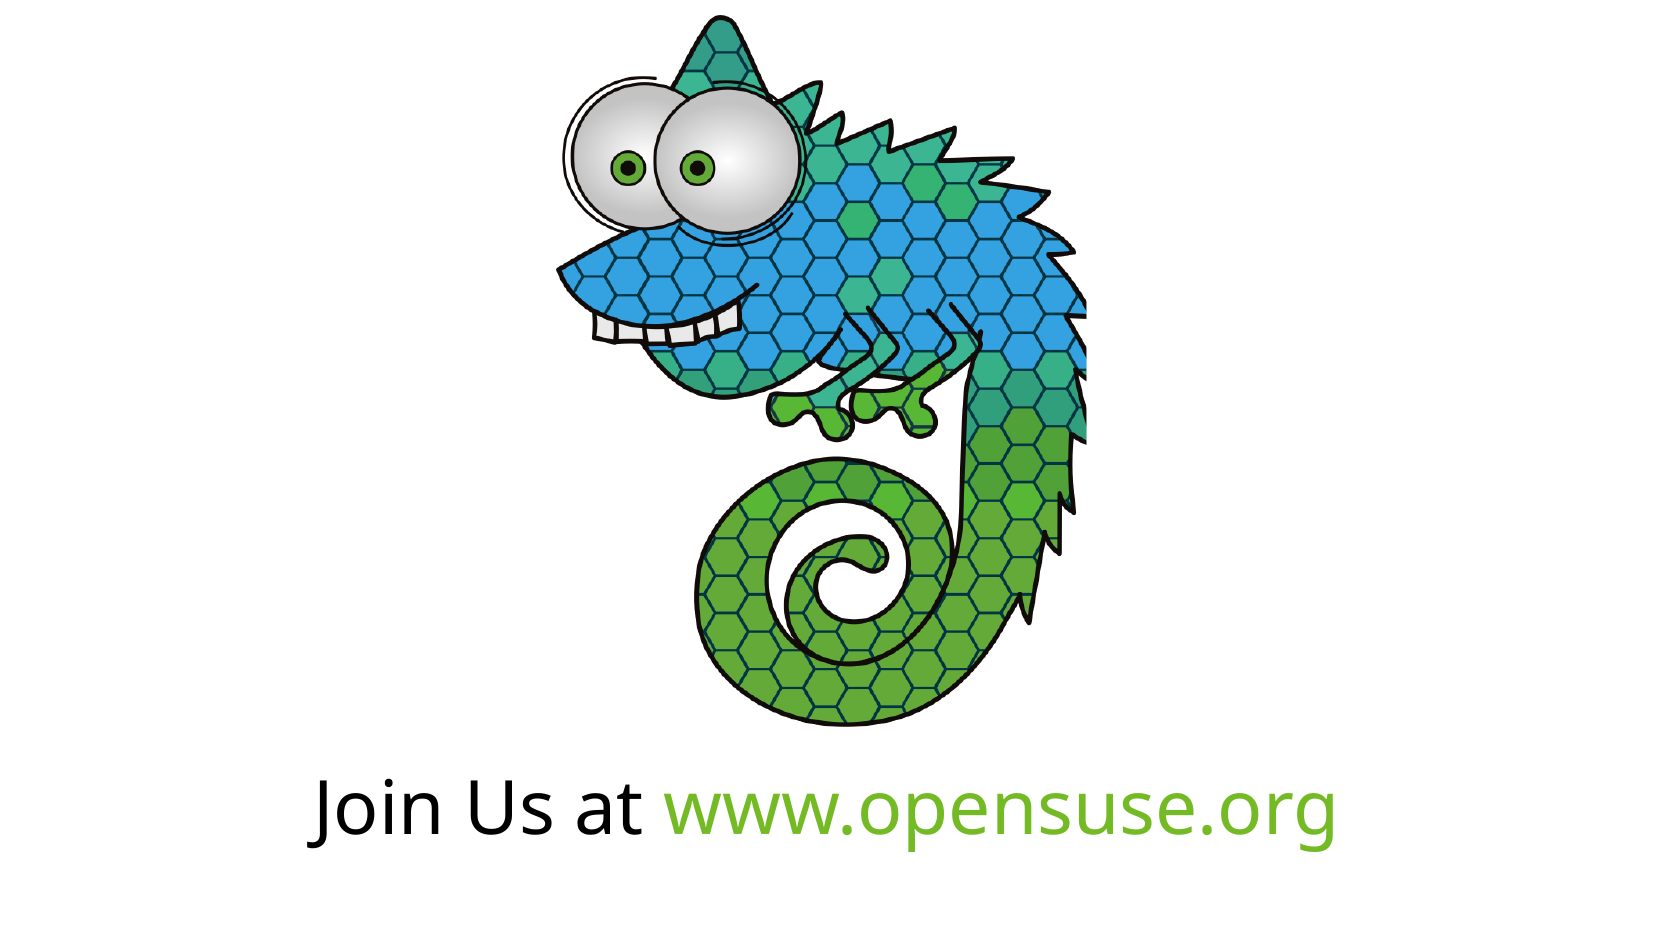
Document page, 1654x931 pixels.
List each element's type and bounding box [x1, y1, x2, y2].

picture [556, 15, 1097, 727]
